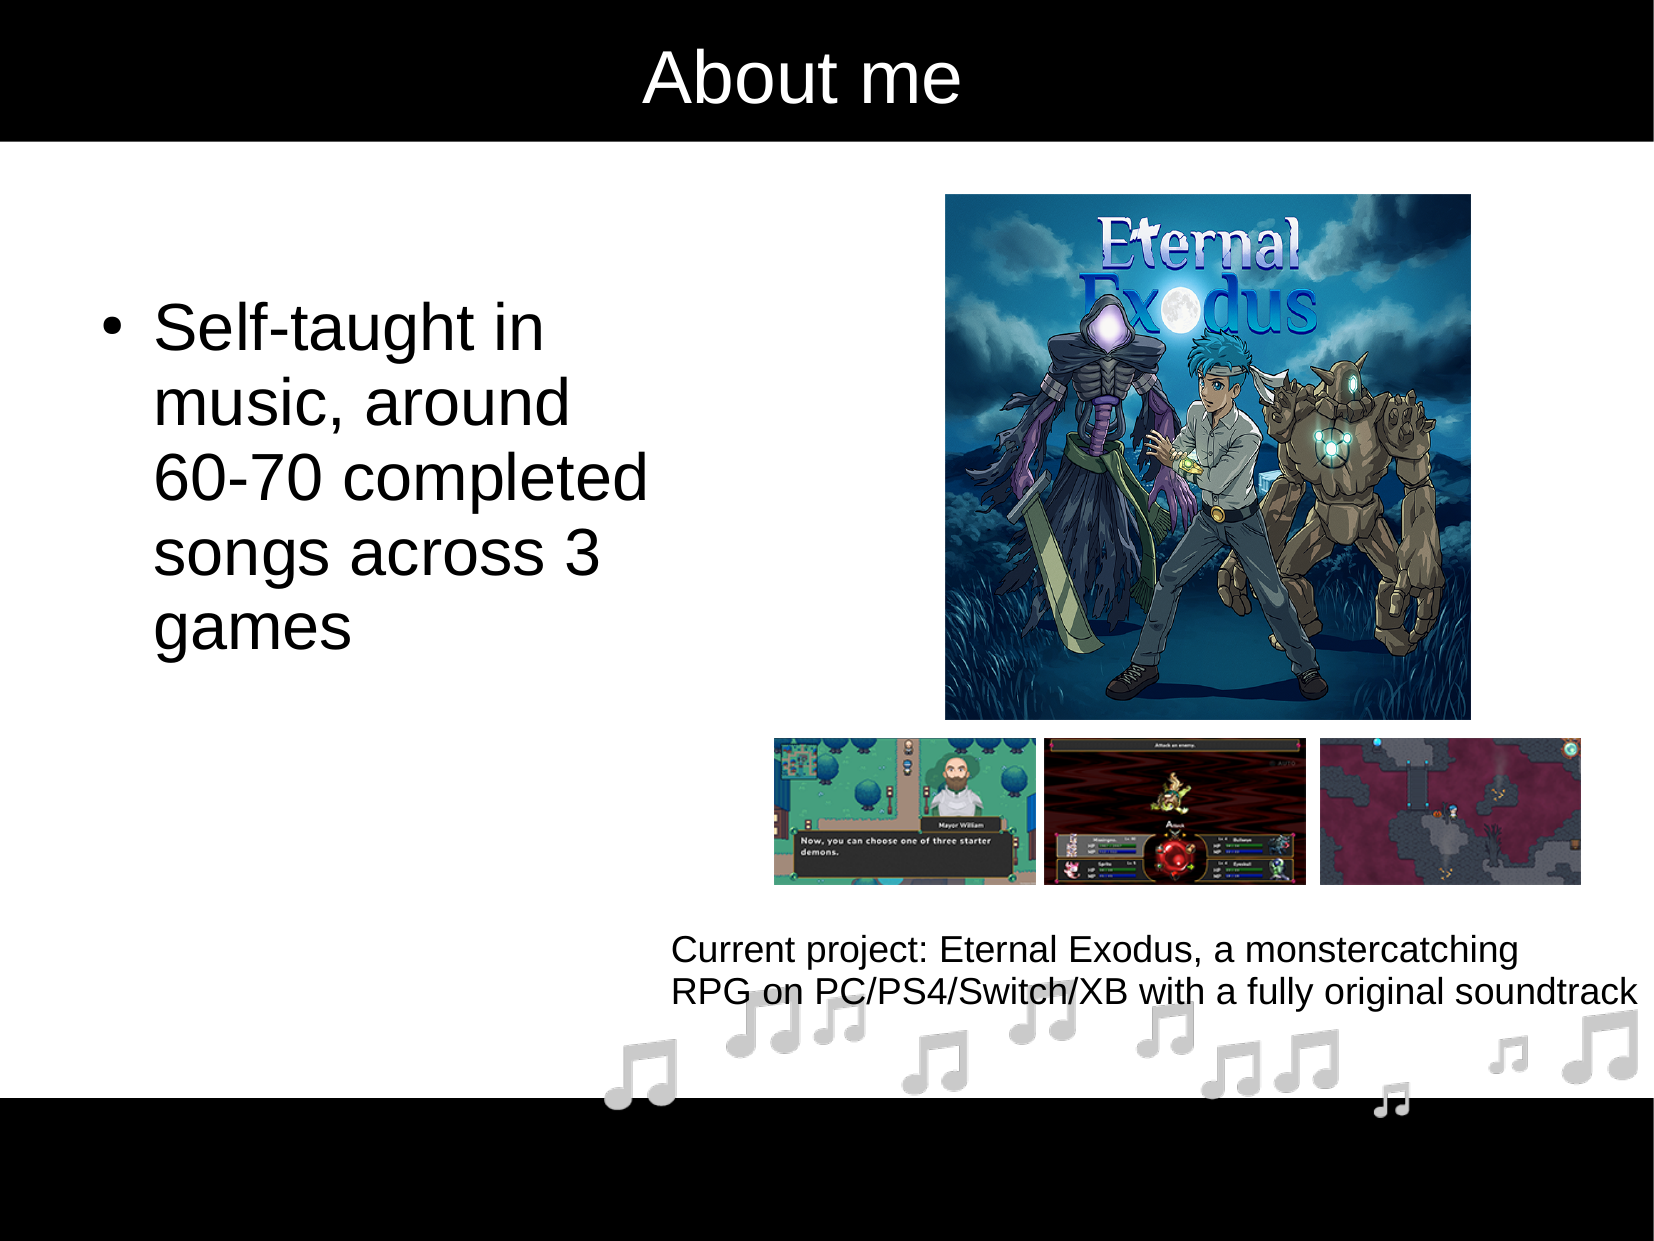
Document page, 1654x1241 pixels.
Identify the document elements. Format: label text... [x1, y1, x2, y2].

picture [945, 194, 1471, 721]
title About me [59, 8, 1548, 148]
picture [774, 738, 1036, 886]
text_box Current project: Eternal Exodus, a monstercatching RPG on PC/PS4/Switch/XB with a fully original soundtrack [656, 921, 1654, 1021]
picture [1044, 738, 1306, 886]
list Self-taught in music, around 60-70 completed songs across 3 games [82, 290, 661, 1010]
picture [1320, 738, 1581, 886]
